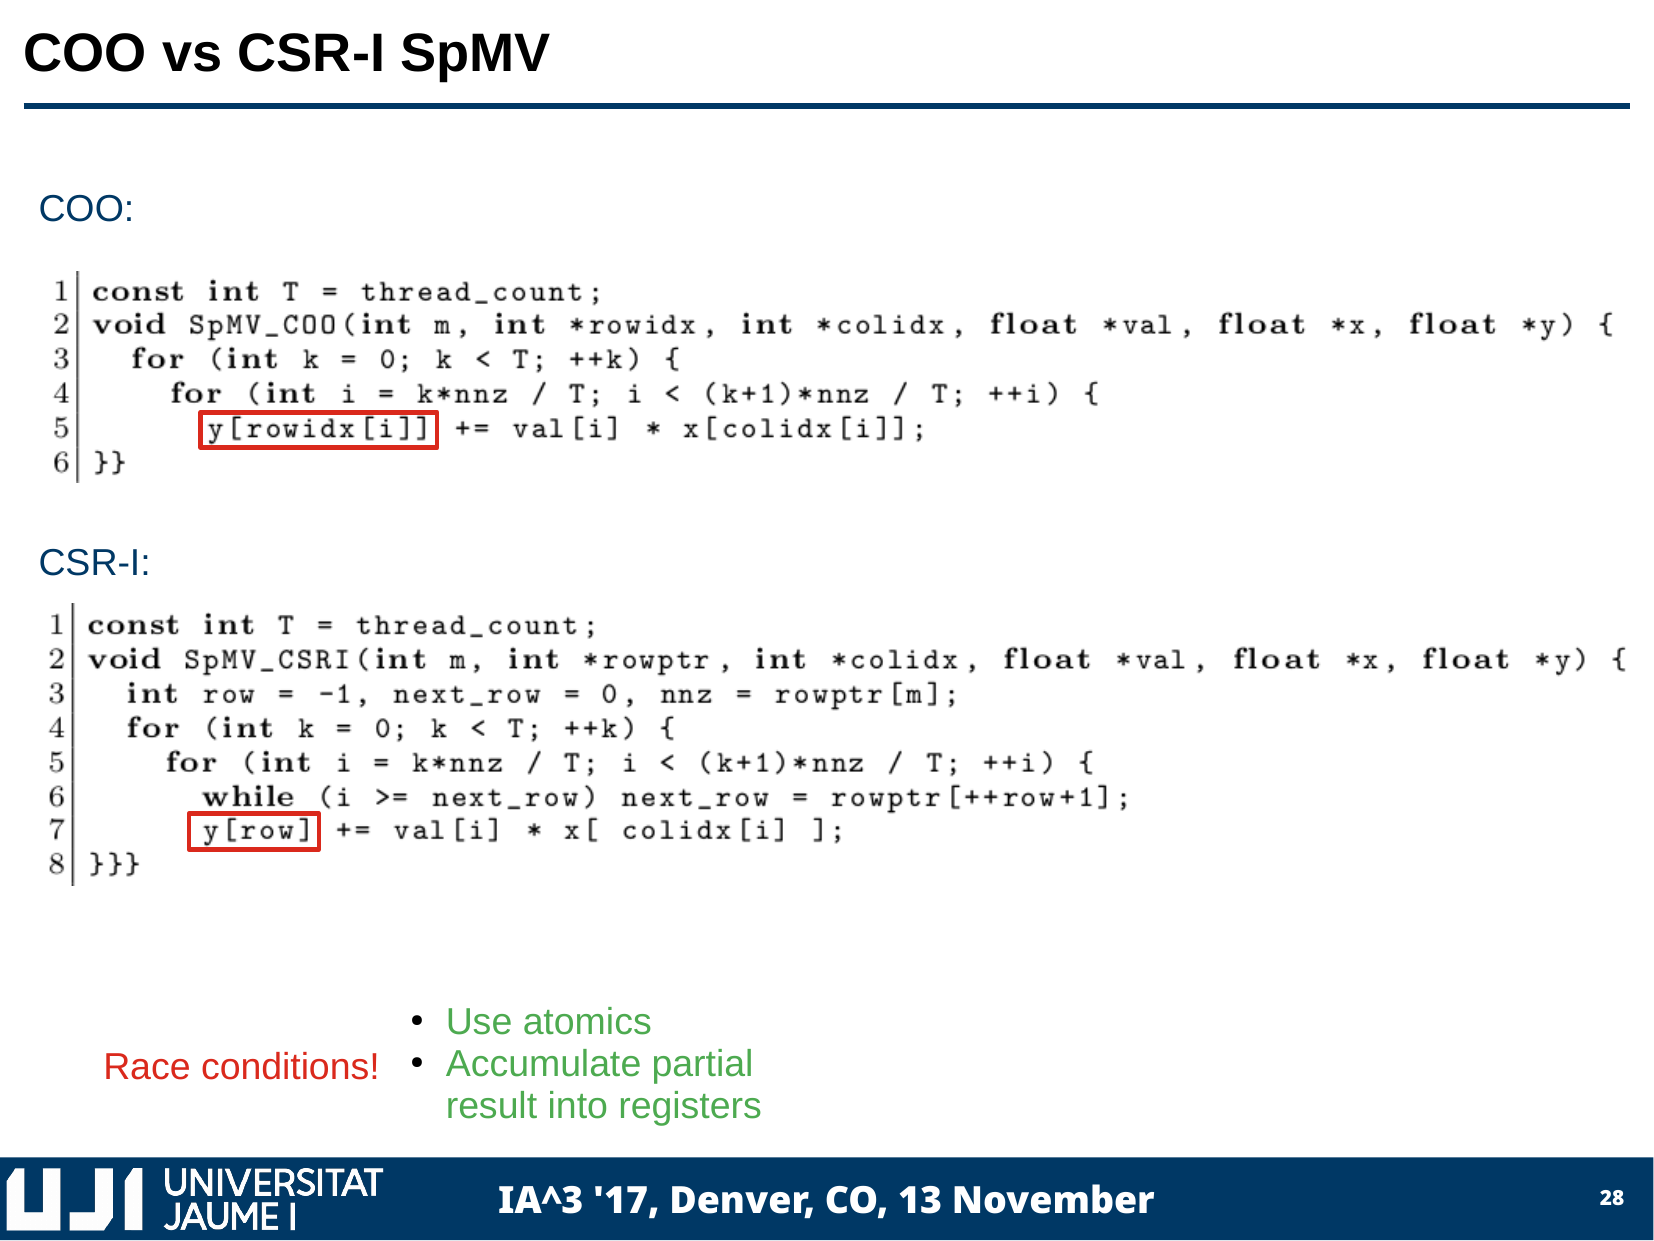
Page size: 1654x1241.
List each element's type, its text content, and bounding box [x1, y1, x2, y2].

text_box Use atomics Accumulate partial result into registers [395, 993, 848, 1135]
text_box COO: [23, 179, 582, 237]
text_box Race conditions! [88, 1038, 395, 1096]
picture [0, 1158, 390, 1241]
picture [50, 271, 1620, 483]
text_box CSR-I: [23, 534, 582, 592]
title COO vs CSR-I SpMV [23, 0, 1630, 107]
picture [36, 603, 1630, 886]
